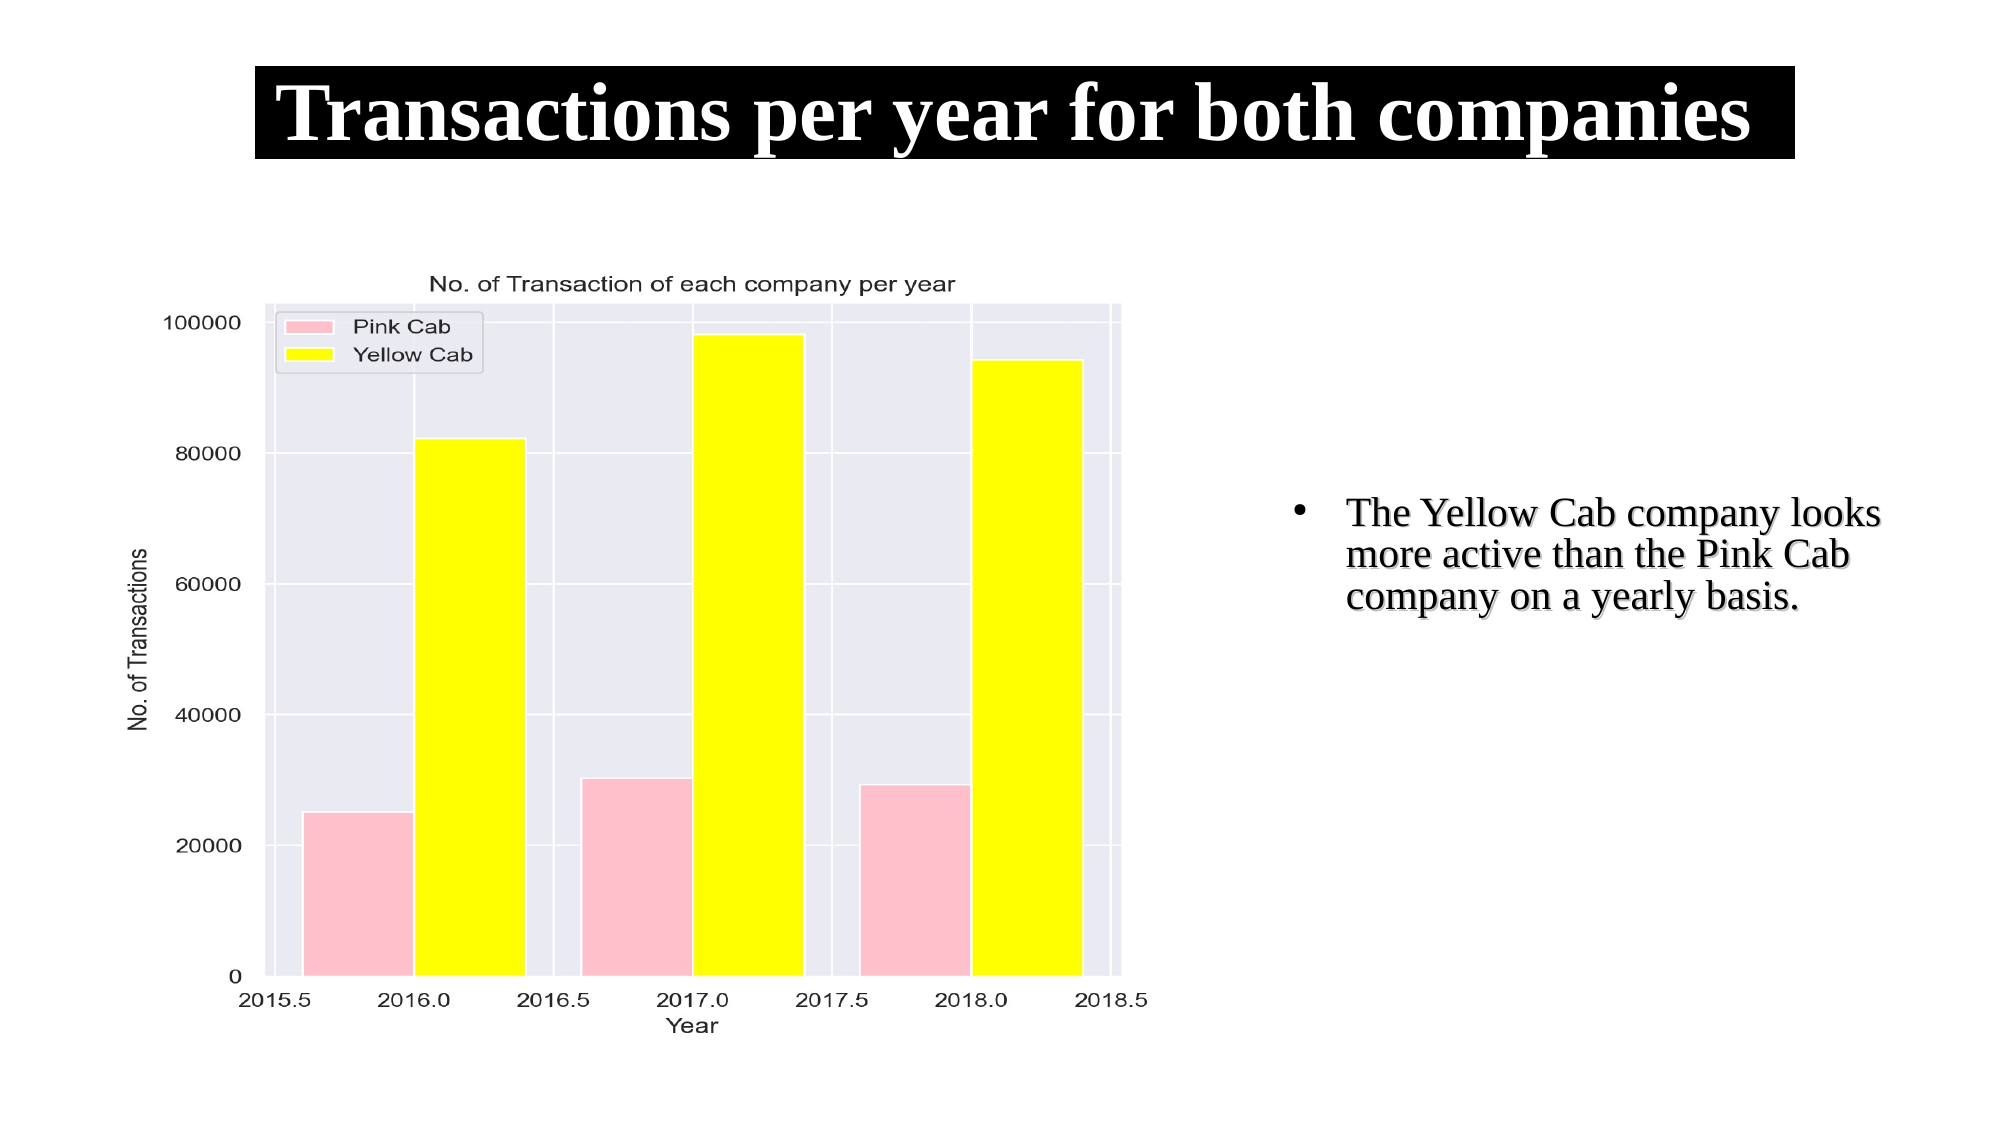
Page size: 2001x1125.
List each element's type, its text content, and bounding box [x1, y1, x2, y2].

picture [112, 263, 1163, 1050]
title Transactions per year for both companies [249, 20, 1801, 205]
list The Yellow Cab company looks more active than the Pink Cab company on a yearly basis. [1275, 322, 1901, 788]
